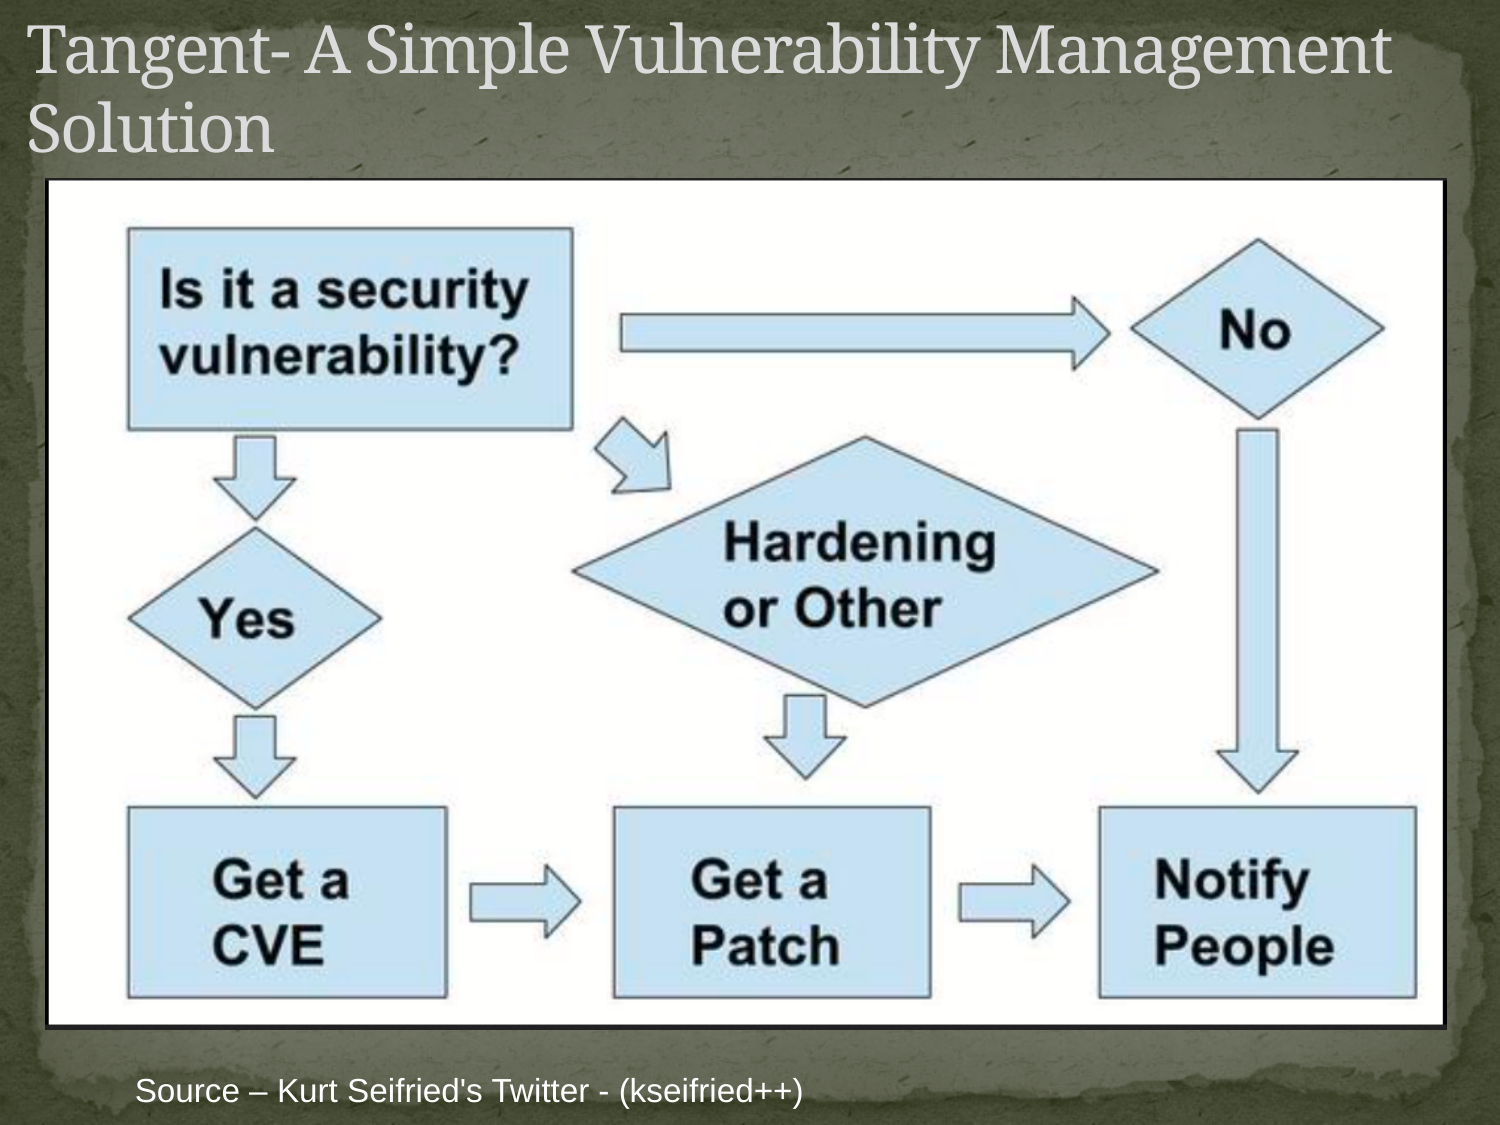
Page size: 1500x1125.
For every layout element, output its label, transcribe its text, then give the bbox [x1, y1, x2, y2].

text_box Source – Kurt Seifried's Twitter - (kseifried++) [120, 1065, 820, 1118]
picture [0, 0, 1500, 1125]
title Tangent- A Simple Vulnerability Management Solution [11, 30, 1482, 174]
